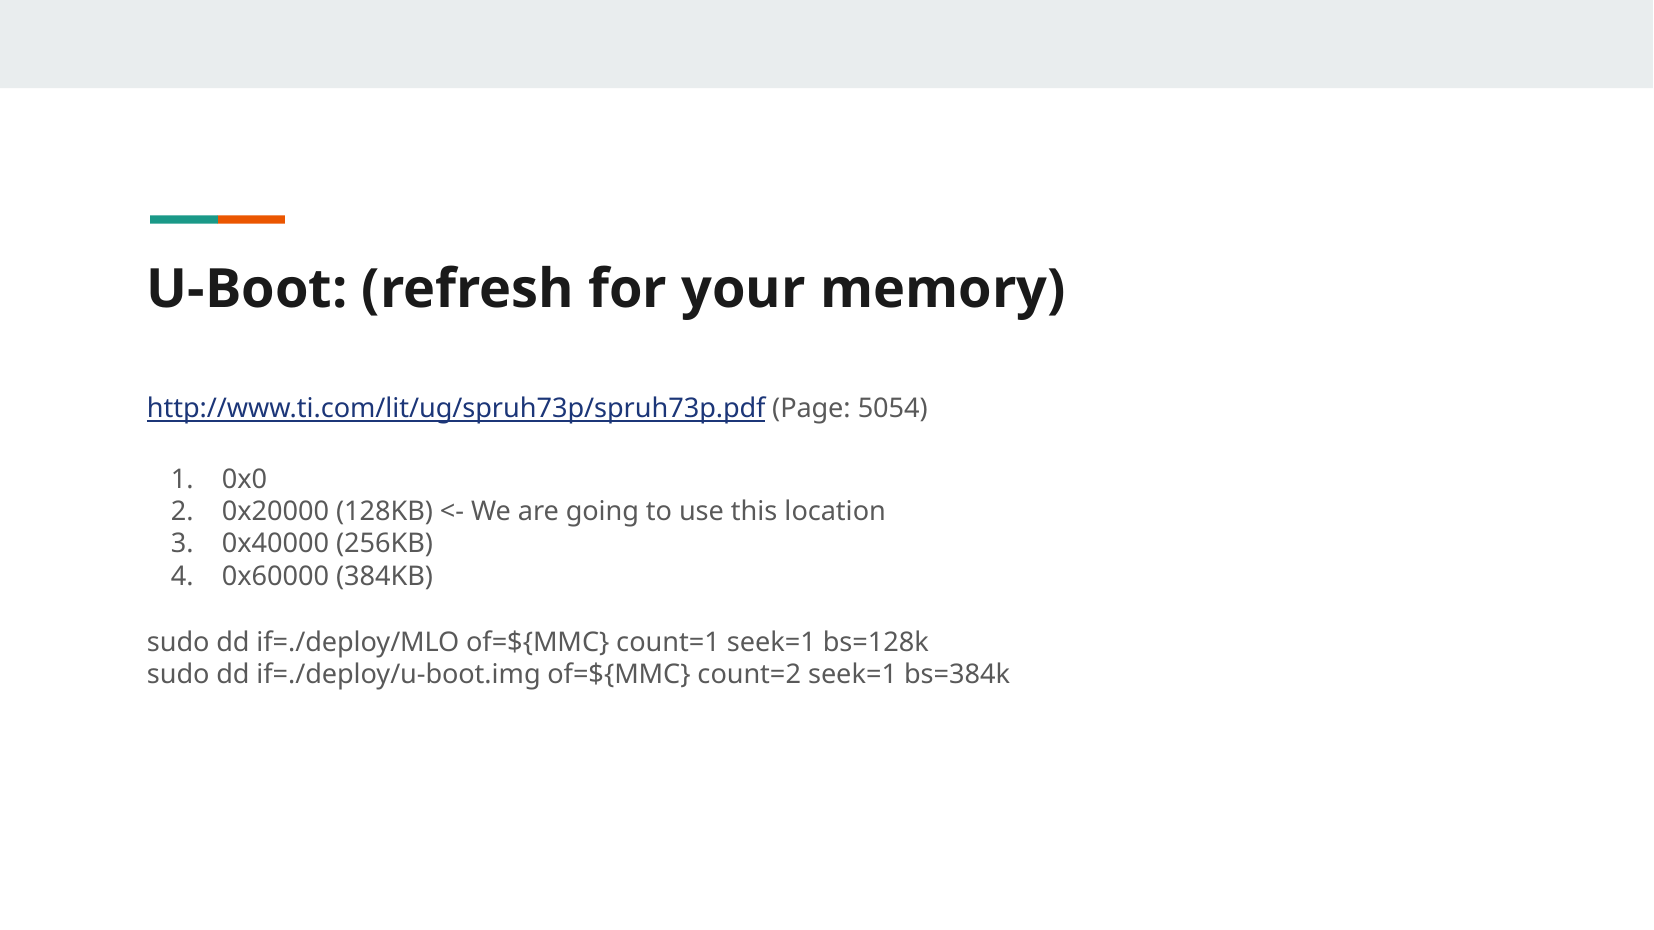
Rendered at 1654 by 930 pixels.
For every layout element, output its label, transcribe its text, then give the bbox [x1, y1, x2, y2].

title U-Boot: (refresh for your memory) [131, 238, 1522, 336]
list http://www.ti.com/lit/ug/spruh73p/spruh73p.pdf (Page: 5054) 0x0 0x20000 (128KB) <- We are going to use this location 0x40000 (256KB) 0x60000 (384KB) sudo dd if=./deploy/MLO of=${MMC} count=1 seek=1 bs=128k sudo dd if=./deploy/u-boot.img of=${MMC} count=2 seek=1 bs=384k [131, 375, 1522, 785]
